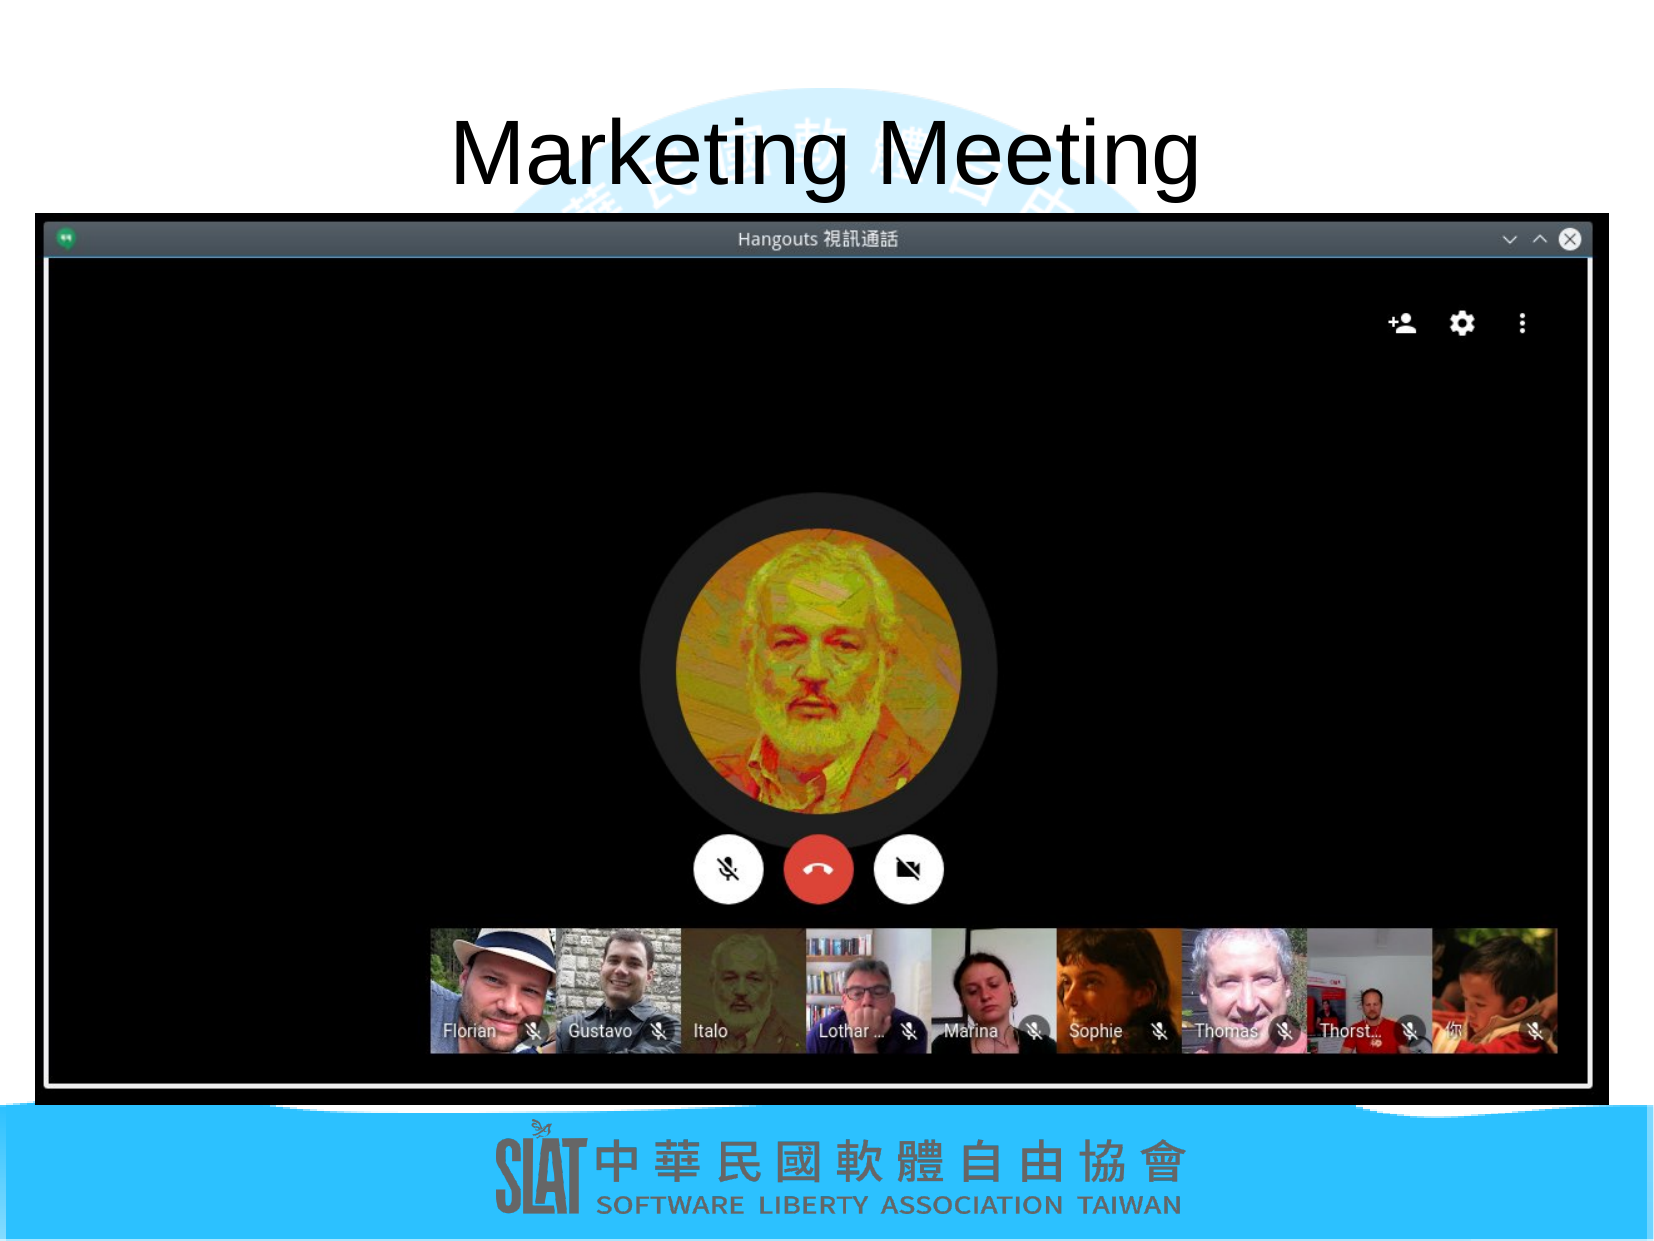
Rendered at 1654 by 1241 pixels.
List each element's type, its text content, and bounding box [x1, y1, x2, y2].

picture [0, 213, 1654, 1241]
title Marketing Meeting [82, 49, 1571, 257]
